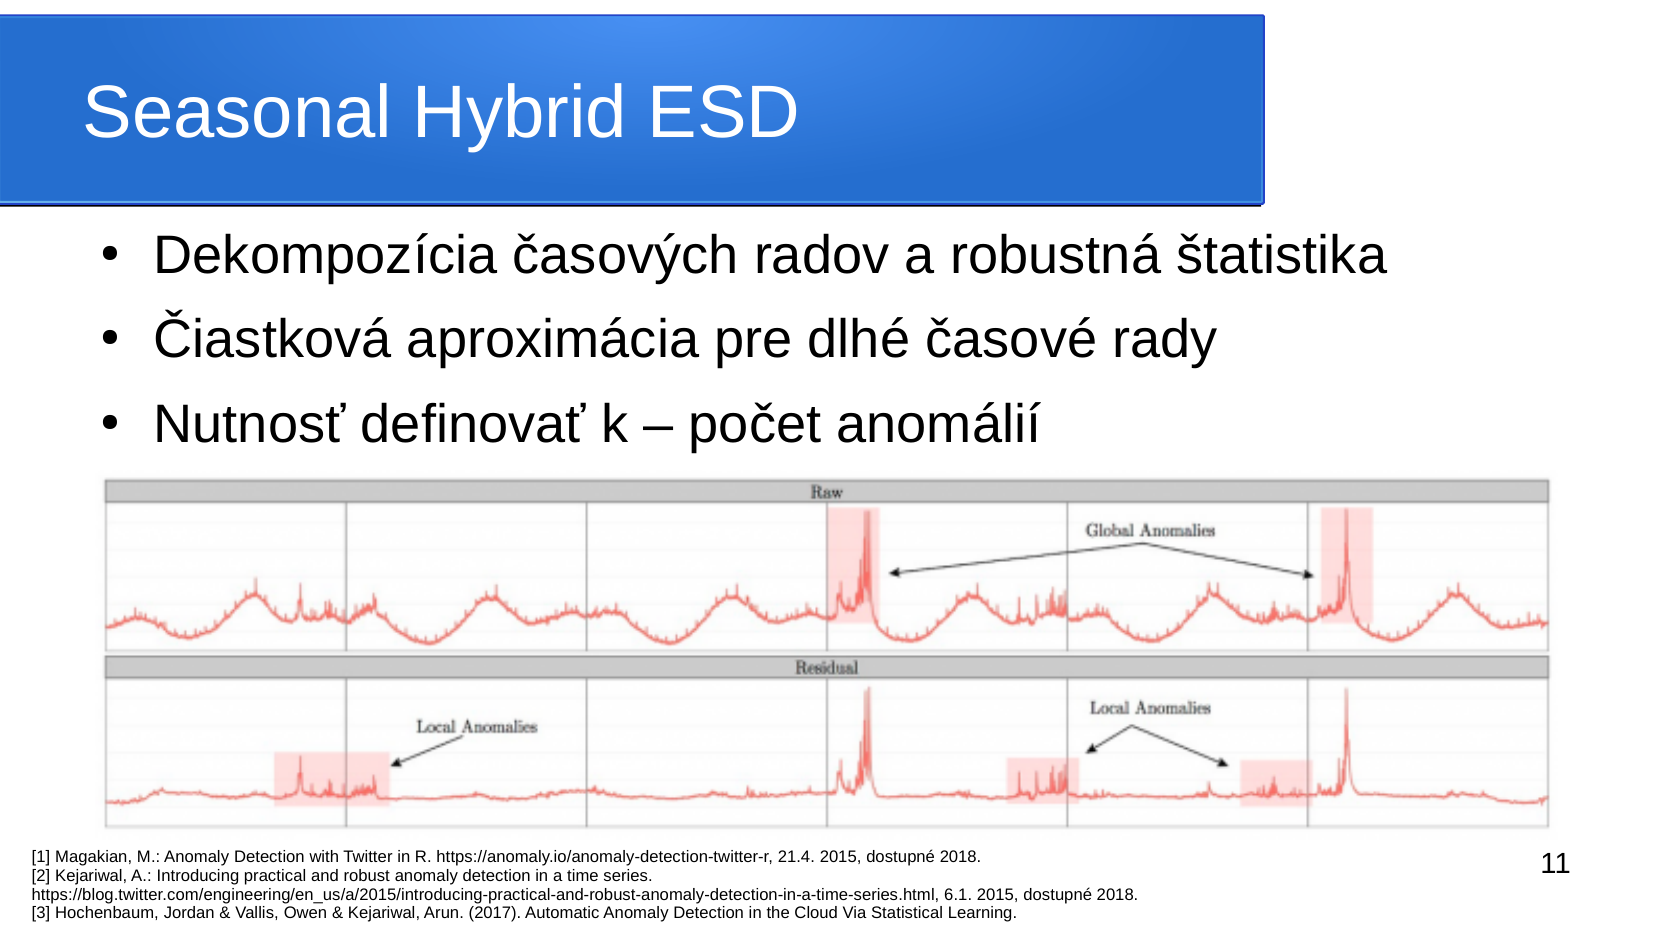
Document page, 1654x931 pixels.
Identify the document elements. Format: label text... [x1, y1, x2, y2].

picture [95, 470, 1558, 841]
title Seasonal Hybrid ESD [82, 35, 1235, 189]
text_box [1] Magakian, M.: Anomaly Detection with Twitter in R. https://anomaly.io/anomaly-detection-twitter-r, 21.4. 2015, dostupné 2018. [2] Kejariwal, A.: Introducing practical and robust anomaly detection in a time series. https://blog.twitter.com/engineering/en_us/a/2015/introducing-practical-and-robust-anomaly-detection-in-a-time-series.html, 6.1. 2015, dostupné 2018. [3] Hochenbaum, Jordan & Vallis, Owen & Kejariwal, Arun. (2017). Automatic Anomaly Detection in the Cloud Via Statistical Learning. [16, 840, 1156, 930]
list Dekompozícia časových radov a robustná štatistika Čiastková aproximácia pre dlhé časové rady Nutnosť definovať k – počet anomálií [82, 224, 1571, 764]
